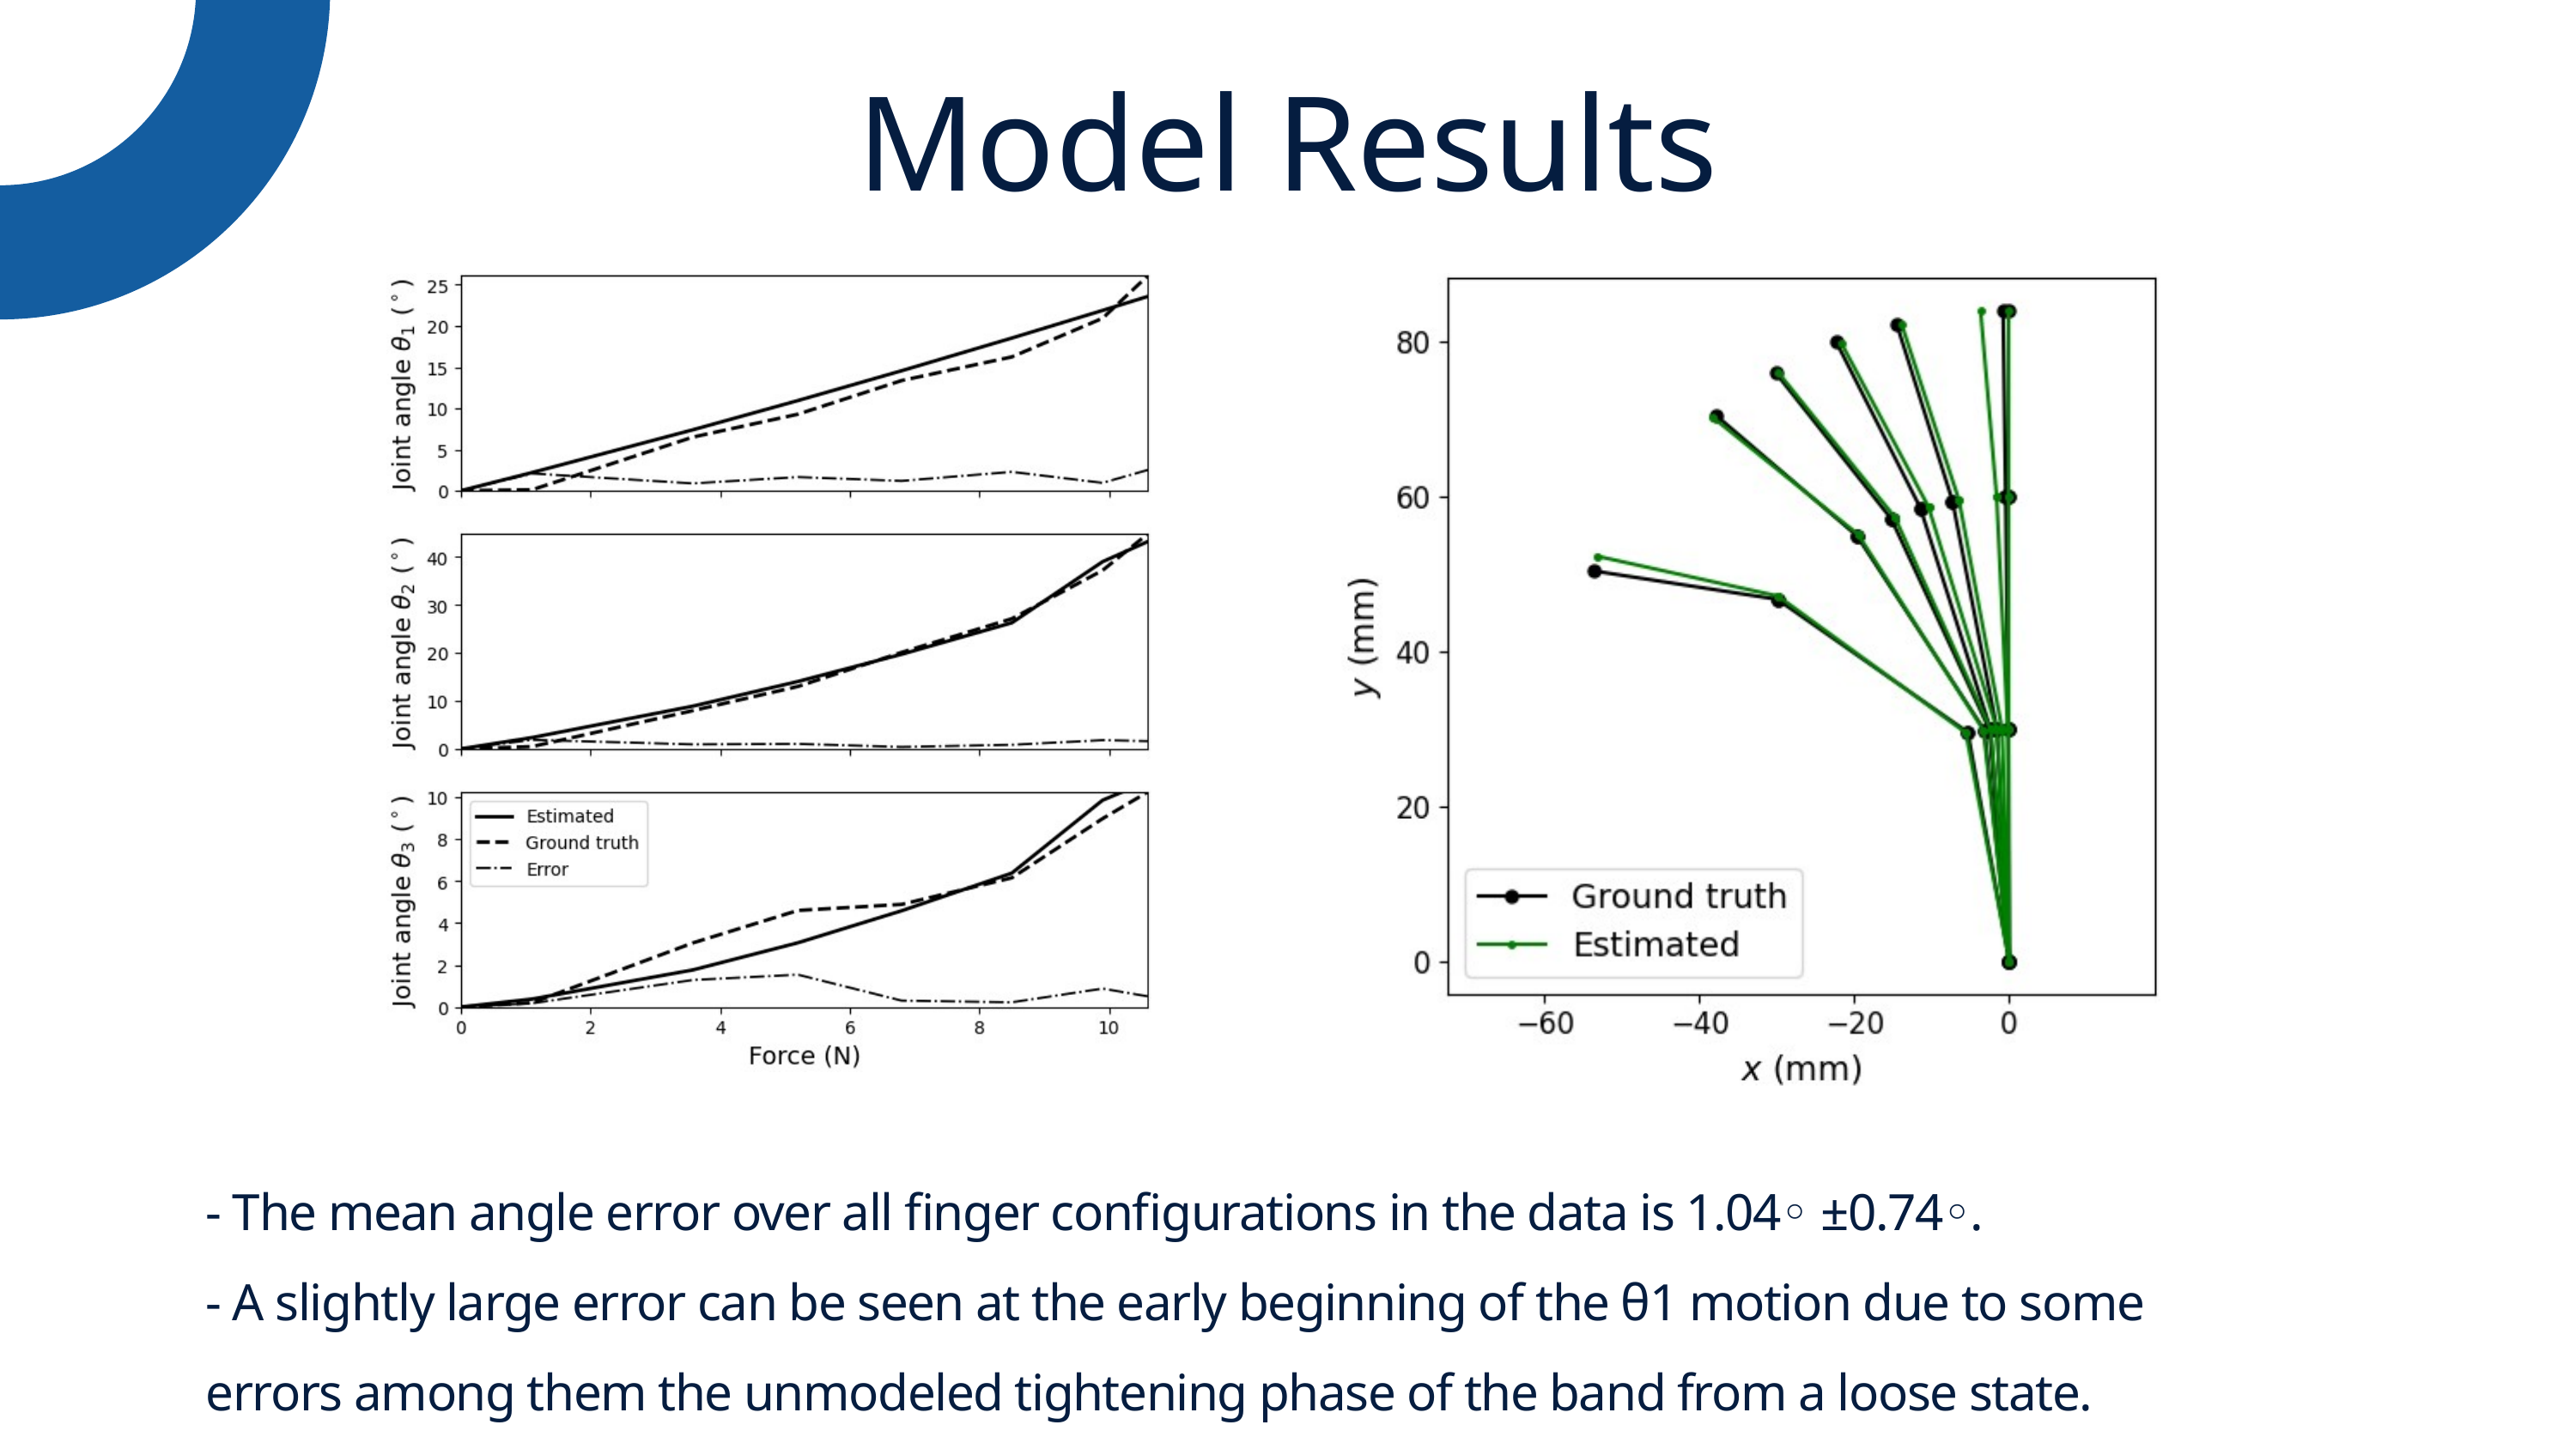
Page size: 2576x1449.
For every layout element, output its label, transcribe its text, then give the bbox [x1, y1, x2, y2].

text_box [0, 0, 264, 252]
text_box Model Results [638, 48, 1938, 221]
picture [386, 273, 1151, 1072]
text_box - The mean angle error over all finger configurations in the data is 1.04◦ ±0.74◦. - A slightly large error can be seen at the early beginning of the θ1 motion due to some errors among them the unmodeled tightening phase of the band from a loose state. [193, 1143, 2305, 1428]
picture [1341, 273, 2160, 1093]
